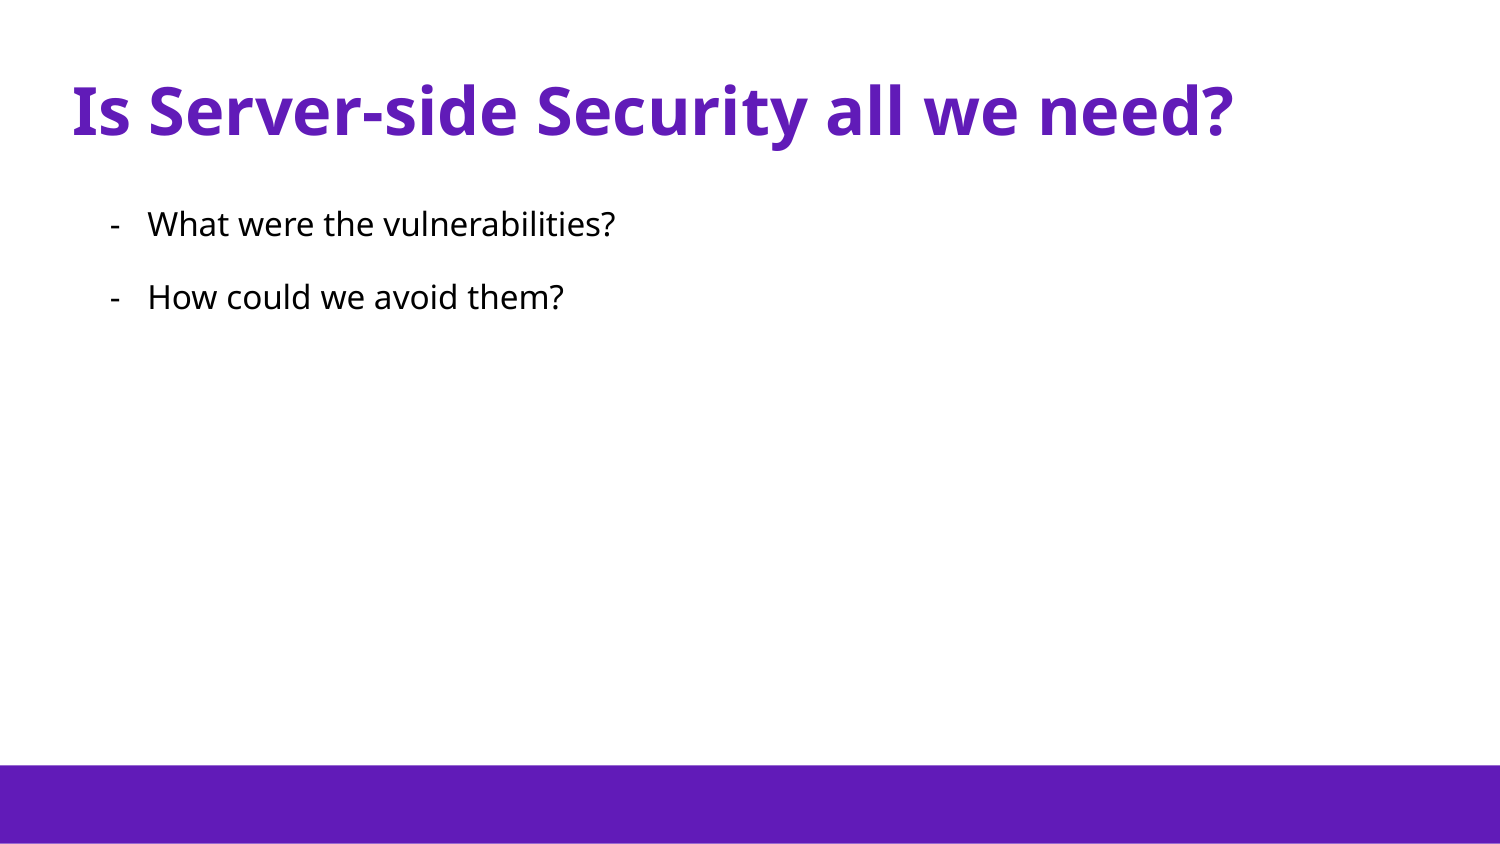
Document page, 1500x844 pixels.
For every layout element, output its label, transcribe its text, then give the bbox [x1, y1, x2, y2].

list What were the vulnerabilities? How could we avoid them? [57, 188, 1273, 709]
title Is Server-side Security all we need? [57, 54, 1273, 164]
